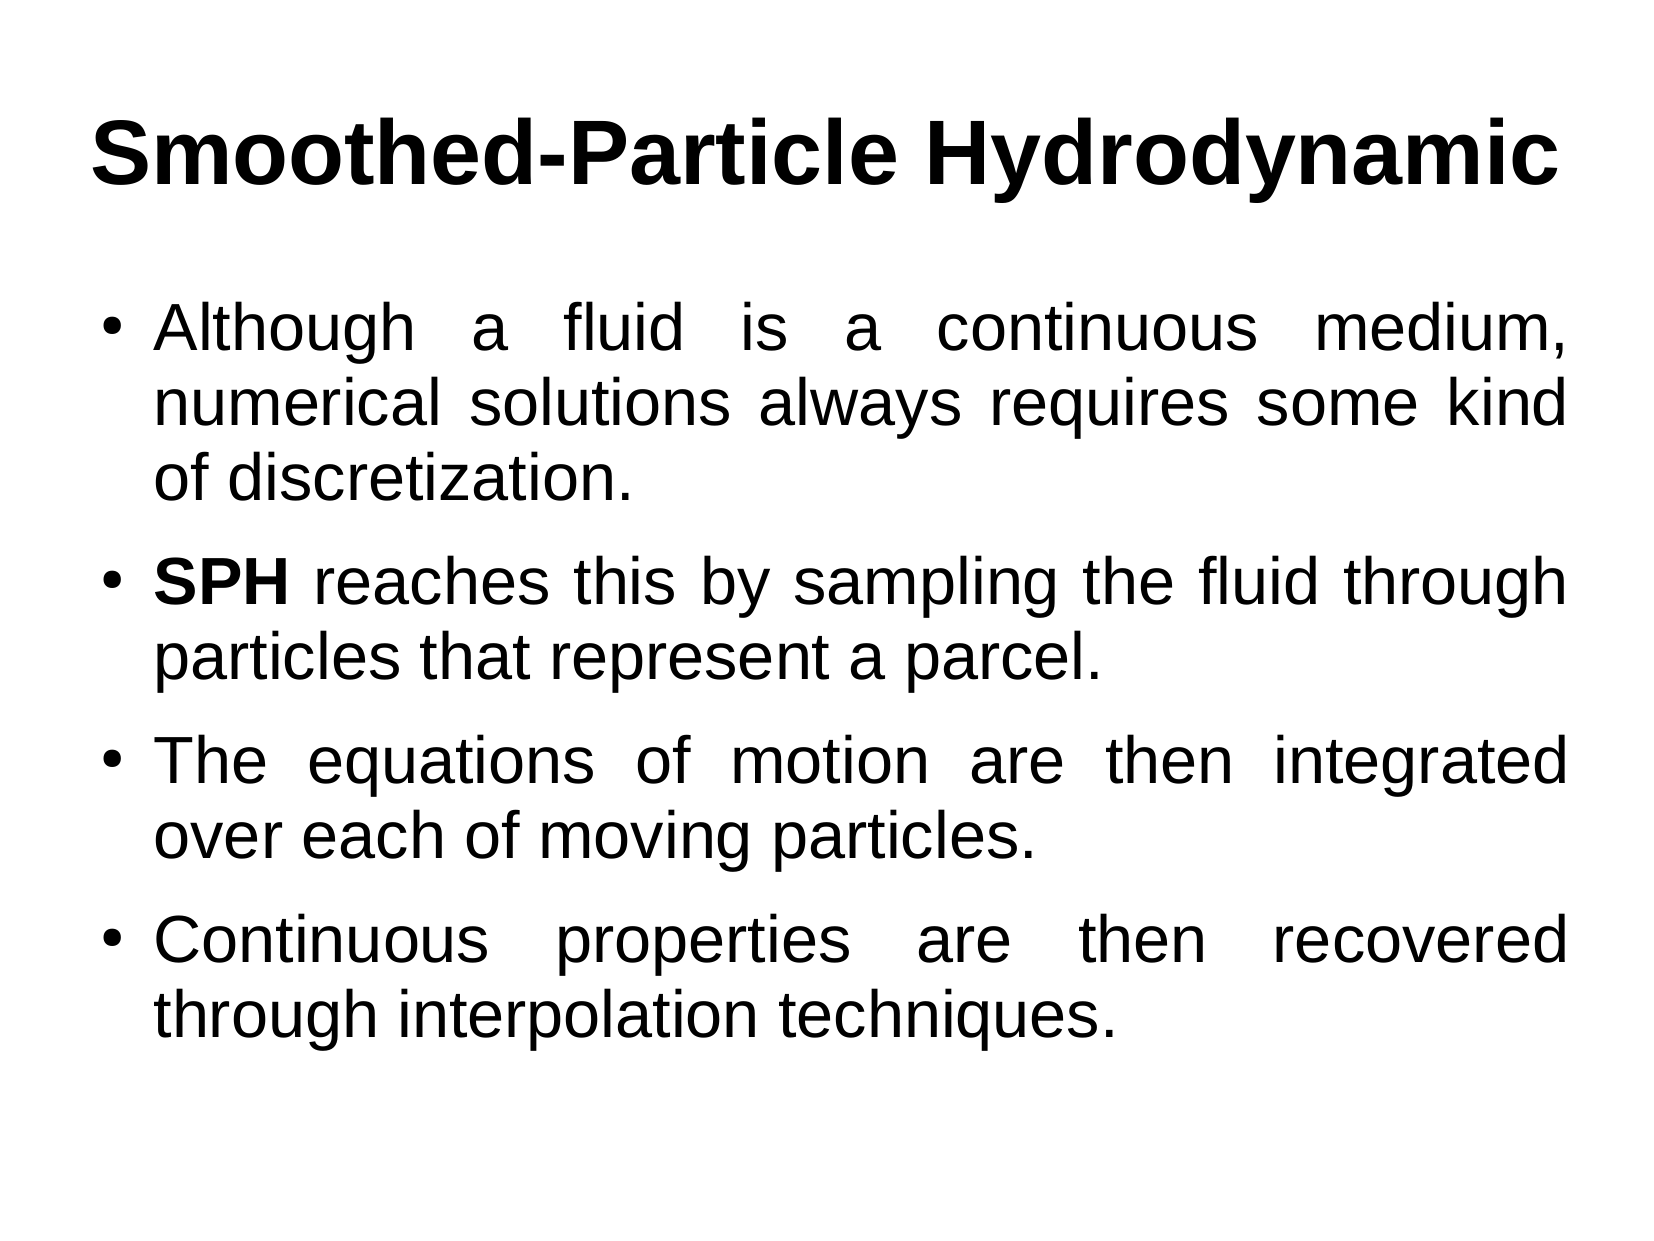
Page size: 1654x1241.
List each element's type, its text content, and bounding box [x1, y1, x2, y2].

list Although a fluid is a continuous medium, numerical solutions always requires some kind of discretization. SPH reaches this by sampling the fluid through particles that represent a parcel. The equations of motion are then integrated over each of moving particles. Continuous properties are then recovered through interpolation techniques. [82, 290, 1571, 1141]
title Smoothed-Particle Hydrodynamic [82, 49, 1571, 257]
